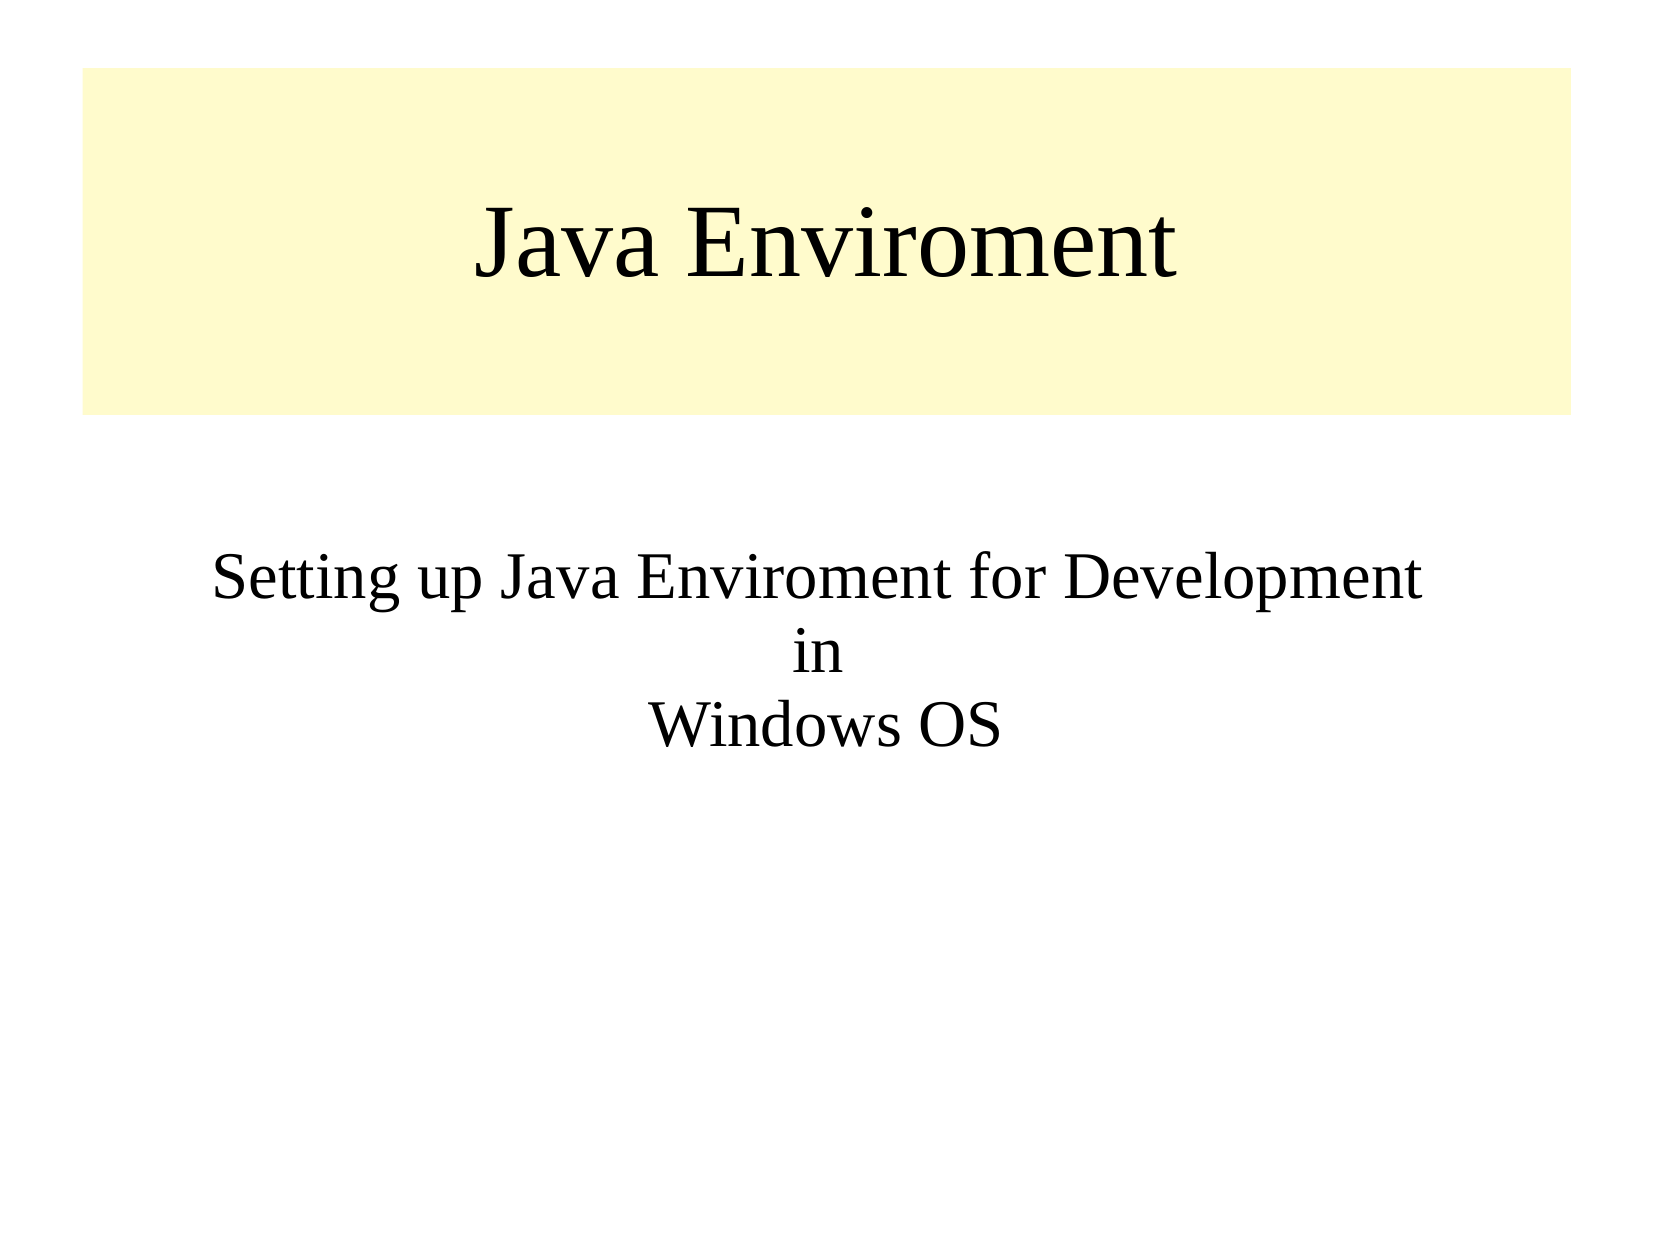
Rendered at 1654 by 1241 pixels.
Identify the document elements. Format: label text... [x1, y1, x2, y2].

subtitle Setting up Java Enviroment for Development in Windows OS [82, 290, 1571, 1010]
title Java Enviroment [82, 68, 1571, 290]
